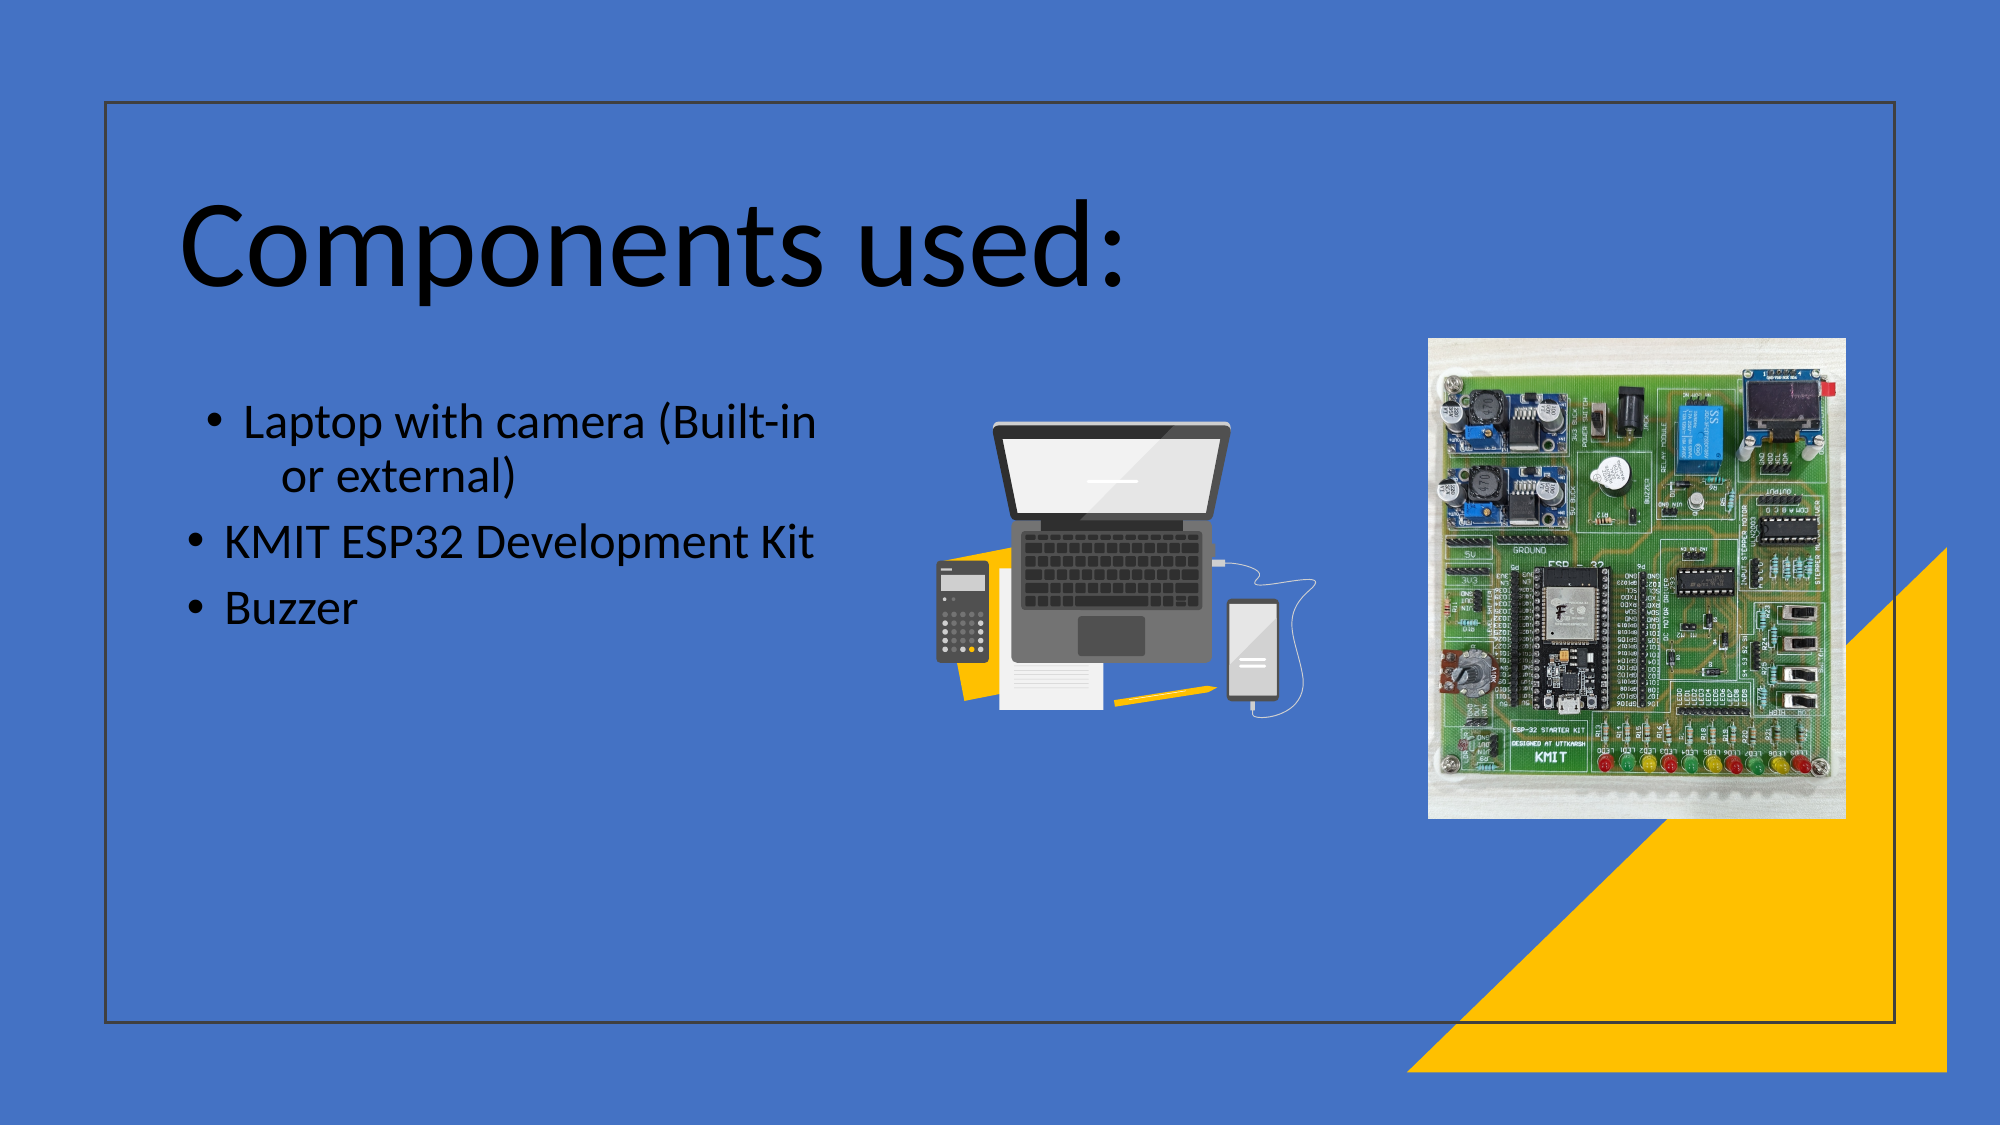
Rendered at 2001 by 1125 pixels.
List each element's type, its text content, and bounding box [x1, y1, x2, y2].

text_box [0, 0, 2000, 1125]
text_box Laptop with camera (Built-in or external) KMIT ESP32 Development Kit Buzzer [153, 387, 849, 835]
picture [1428, 338, 1846, 819]
title Components used: [164, 114, 1157, 377]
picture [898, 337, 1352, 795]
